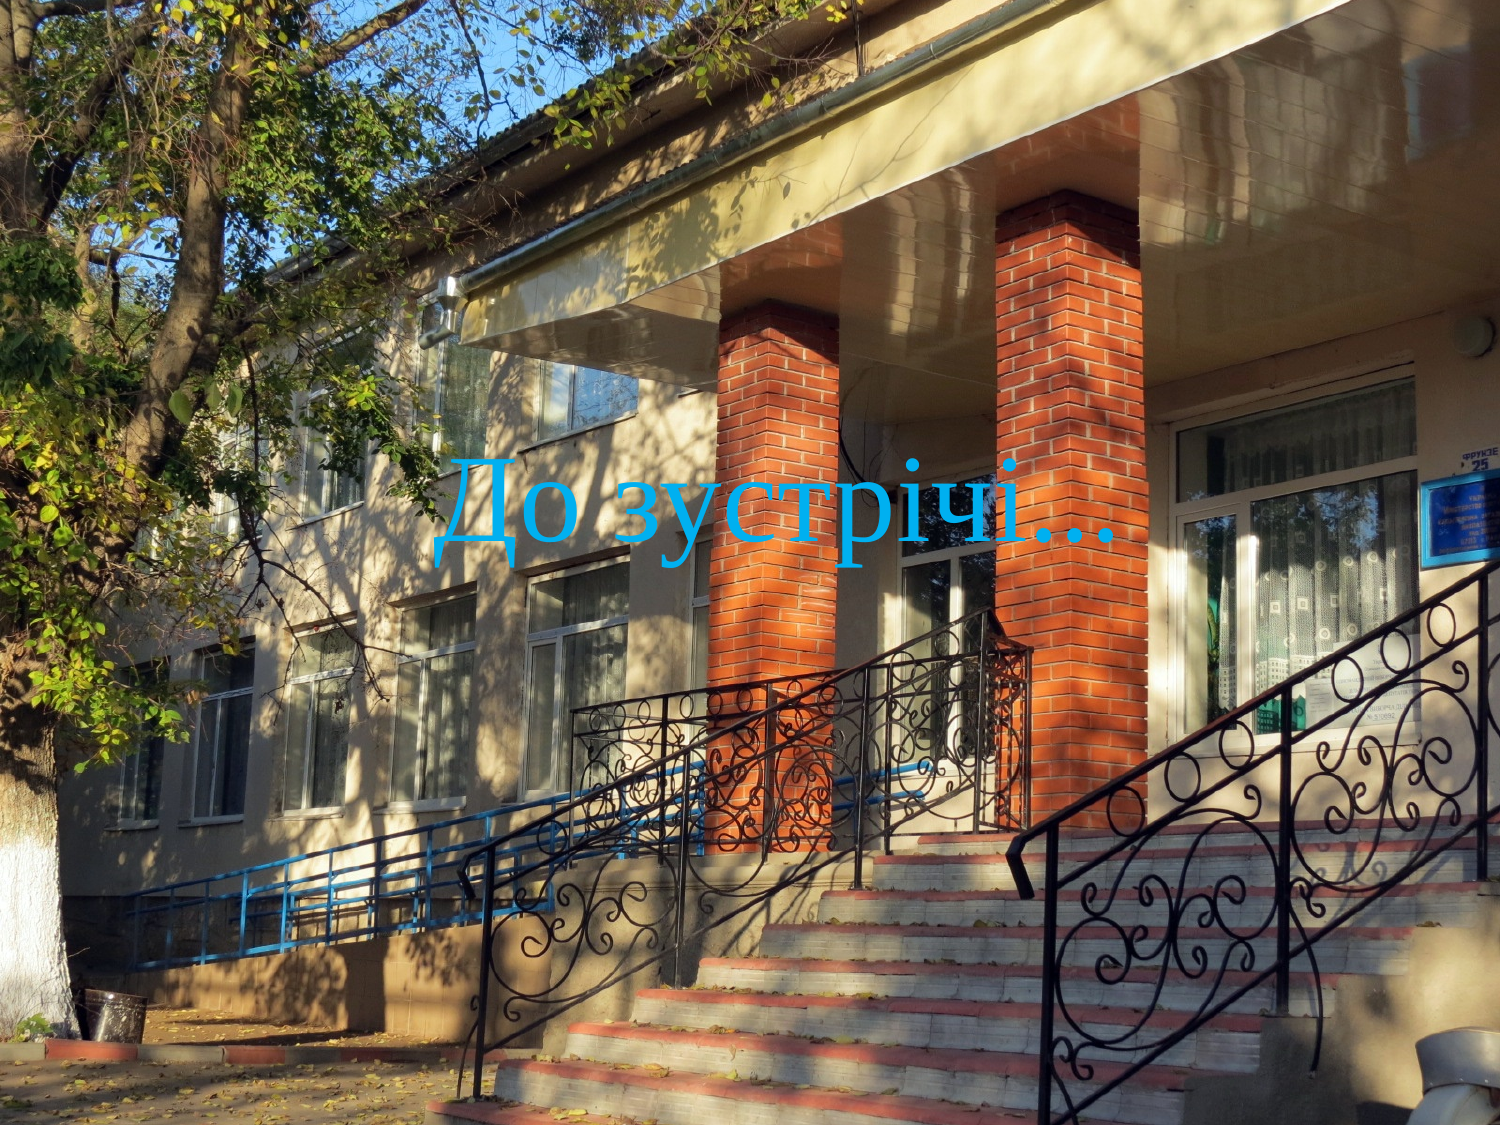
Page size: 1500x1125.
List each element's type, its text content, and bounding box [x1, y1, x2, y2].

text_box До зустрічі... [419, 408, 1306, 574]
picture [0, 0, 1500, 1125]
